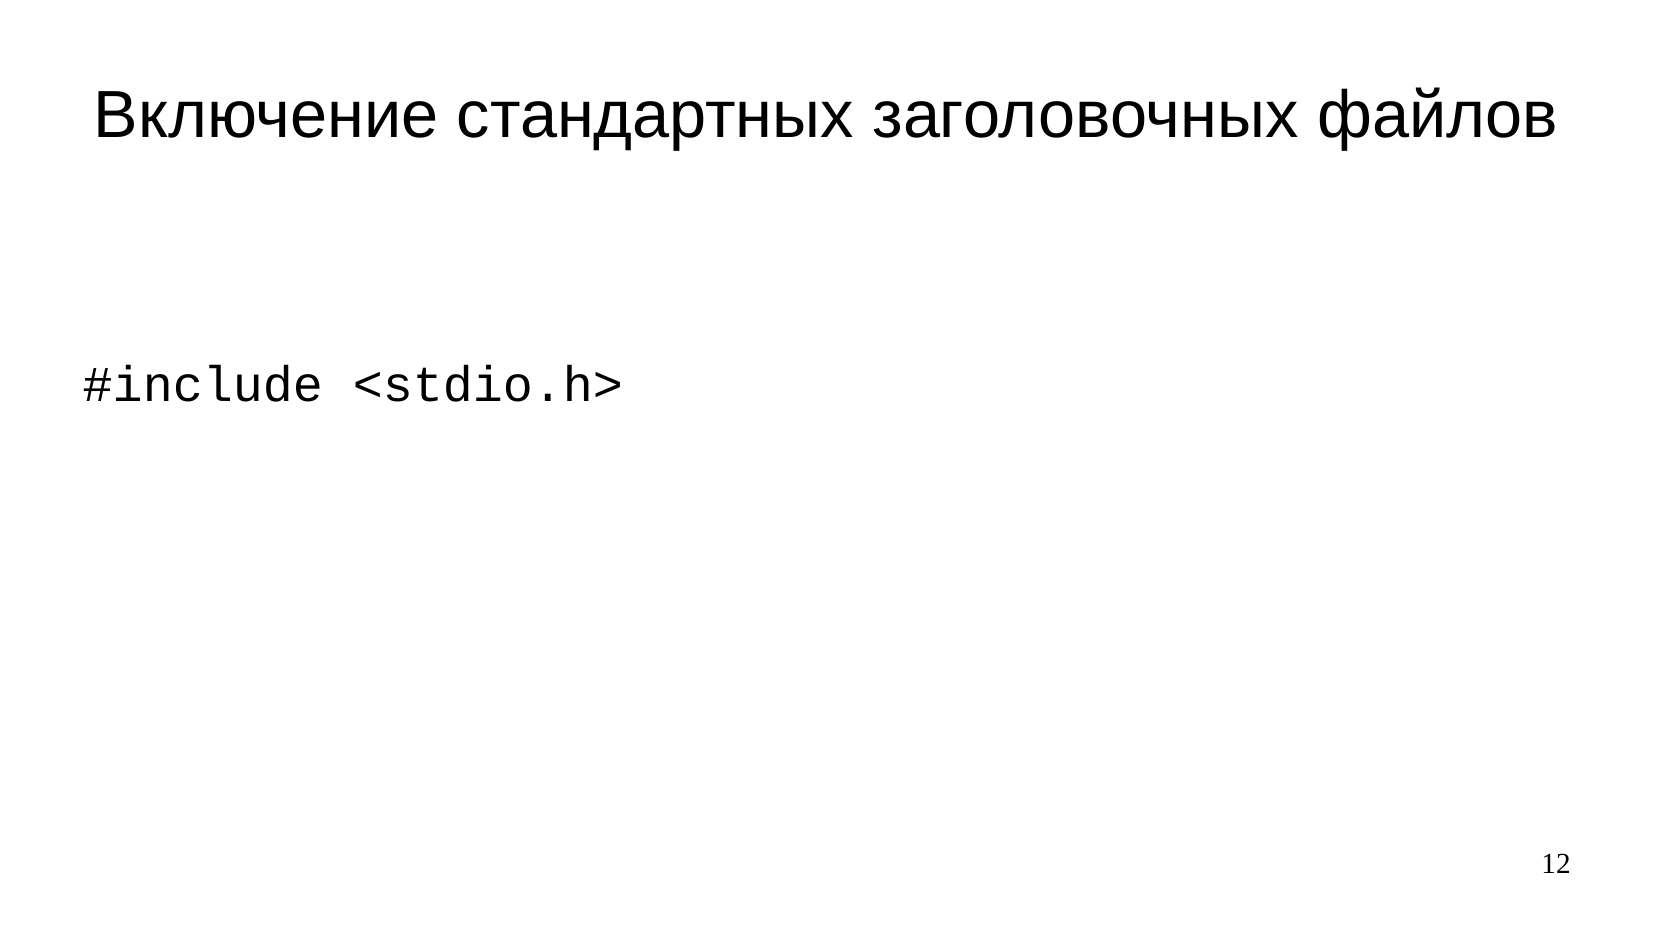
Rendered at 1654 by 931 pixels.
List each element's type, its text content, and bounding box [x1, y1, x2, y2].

title Включение стандартных заголовочных файлов [82, 37, 1571, 193]
list #include <stdio.h> [82, 360, 1571, 758]
